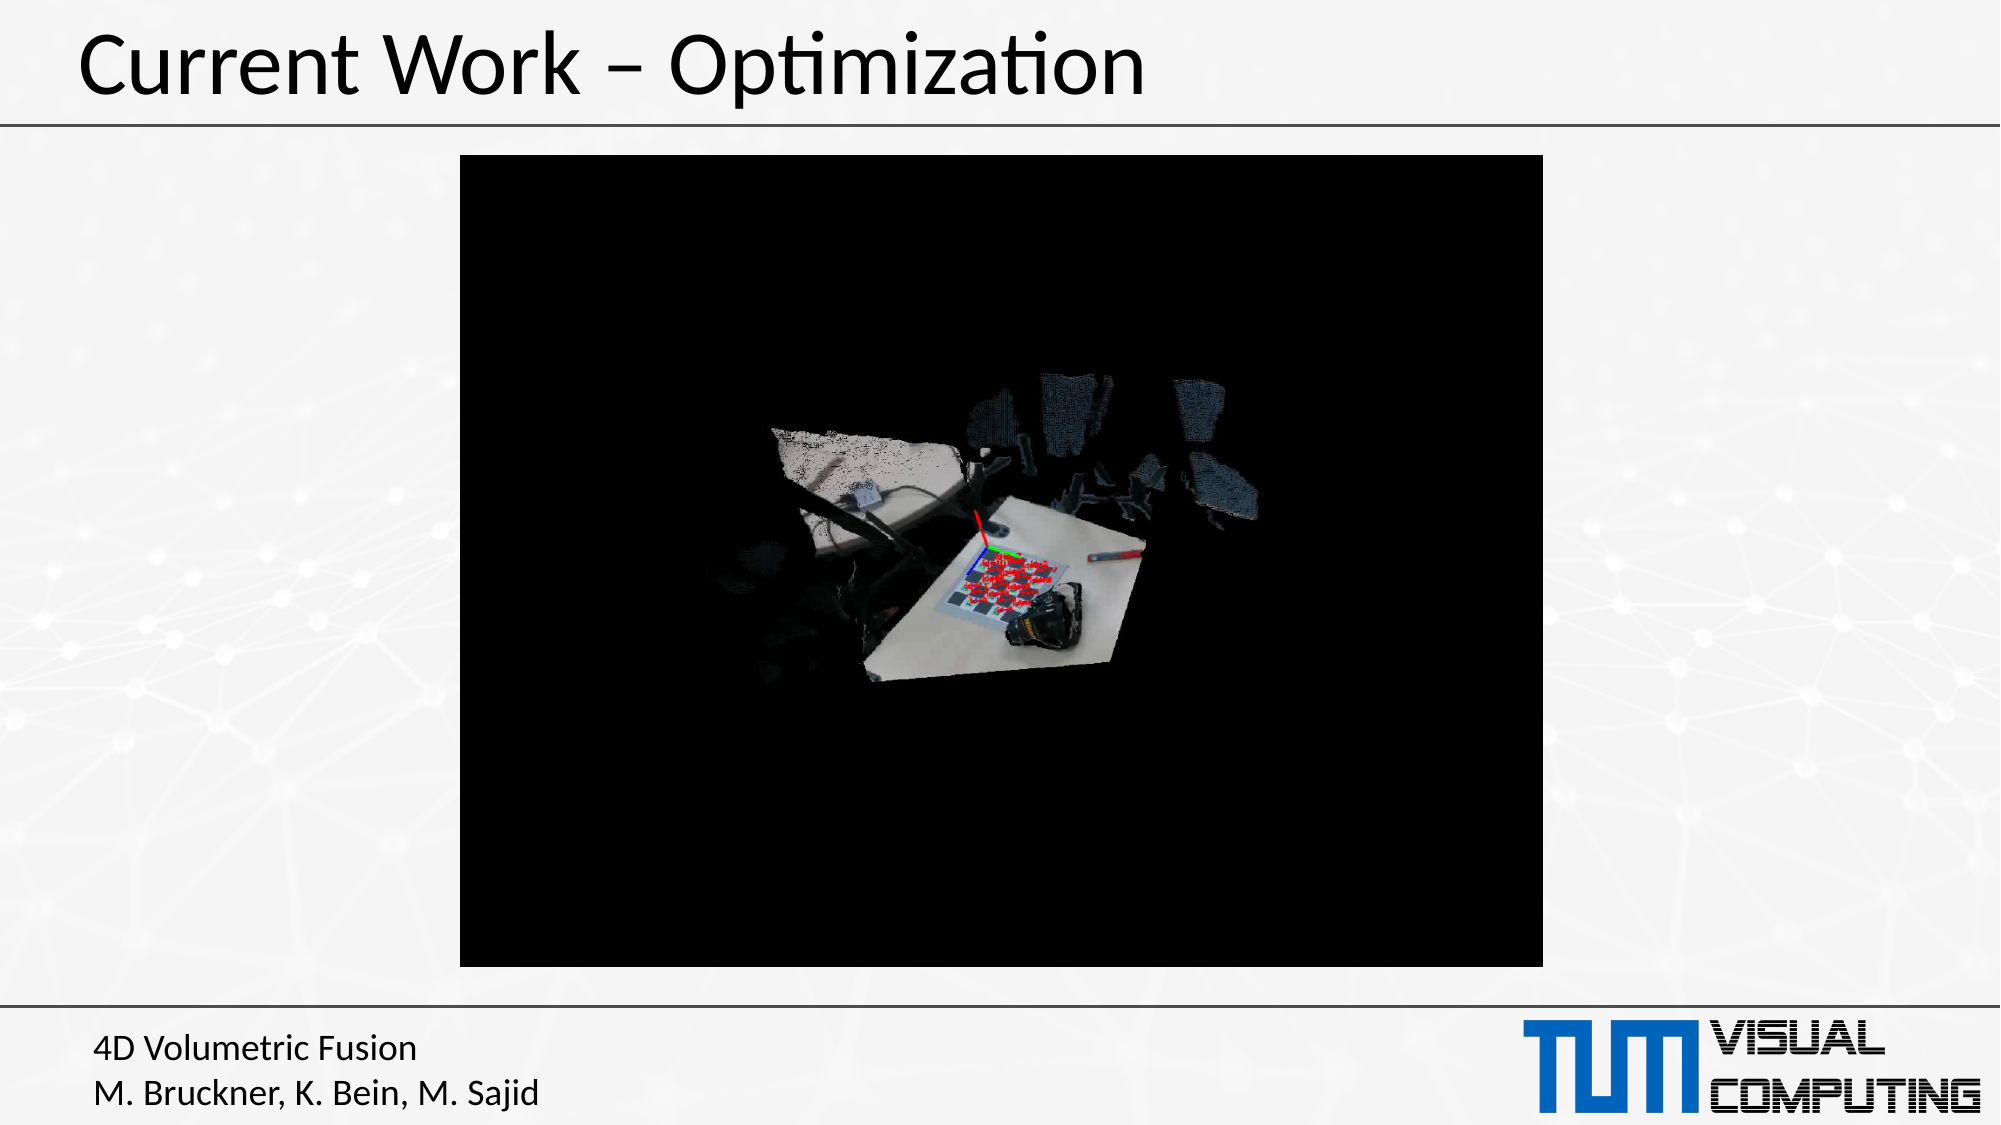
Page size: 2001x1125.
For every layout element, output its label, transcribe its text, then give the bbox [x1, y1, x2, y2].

text_box [459, 154, 1544, 968]
title Current Work – Optimization [78, 0, 1510, 143]
picture [1523, 1018, 1983, 1117]
